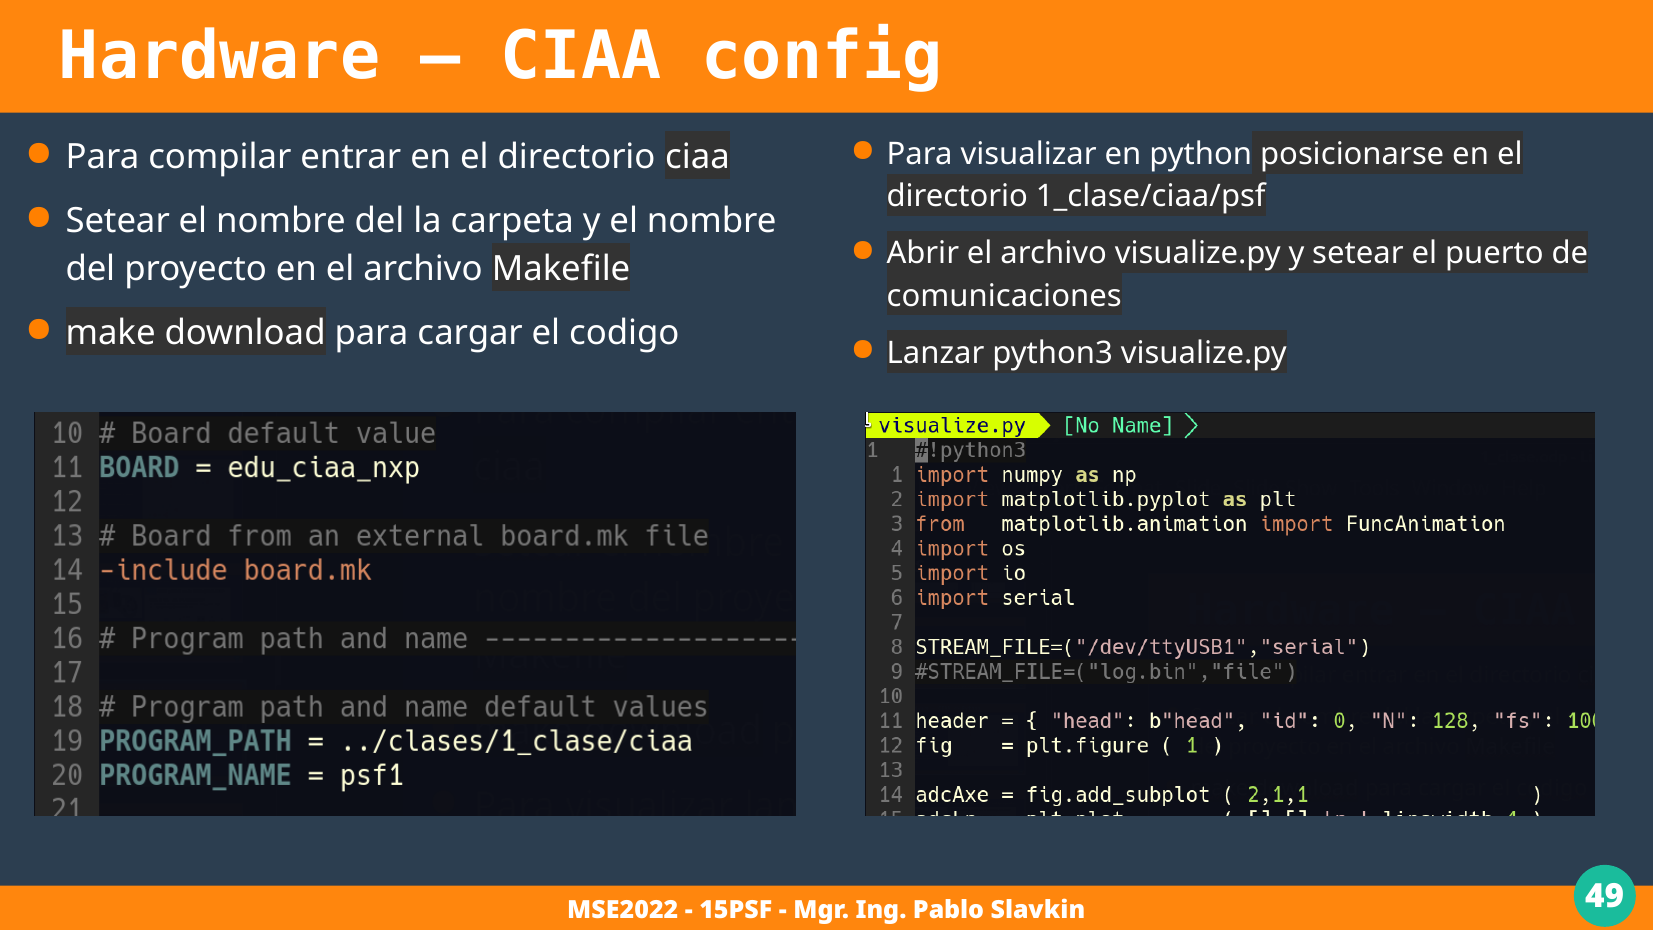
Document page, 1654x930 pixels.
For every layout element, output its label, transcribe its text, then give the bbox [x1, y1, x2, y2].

picture [34, 412, 796, 816]
list Para visualizar en python posicionarse en el directorio 1_clase/ciaa/psf Abrir el archivo visualize.py y setear el puerto de comunicaciones Lanzar python3 visualize.py [838, 131, 1615, 376]
picture [865, 412, 1595, 816]
list Para compilar entrar en el directorio ciaa Setear el nombre del la carpeta y el nombre del proyecto en el archivo Makefile make download para cargar el codigo [11, 131, 788, 376]
title Hardware – CIAA config [58, 16, 1594, 113]
